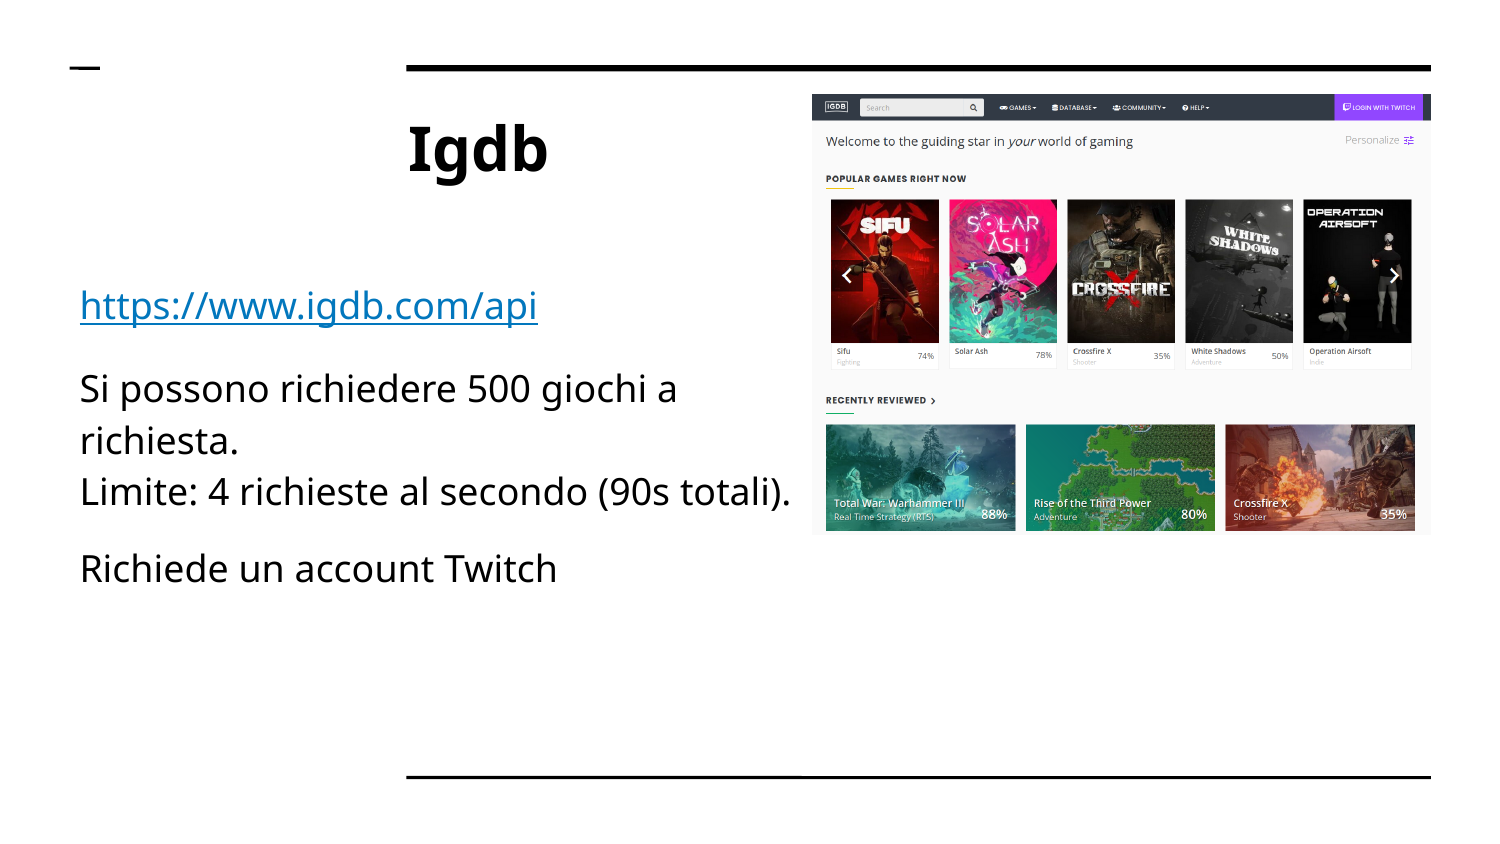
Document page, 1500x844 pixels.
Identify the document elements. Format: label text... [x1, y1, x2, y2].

list https://www.igdb.com/api Si possono richiedere 500 giochi a richiesta. Limite: 4 richieste al secondo (90s totali). Richiede un account Twitch [64, 259, 819, 752]
picture [812, 94, 1431, 535]
title Igdb [393, 94, 812, 199]
